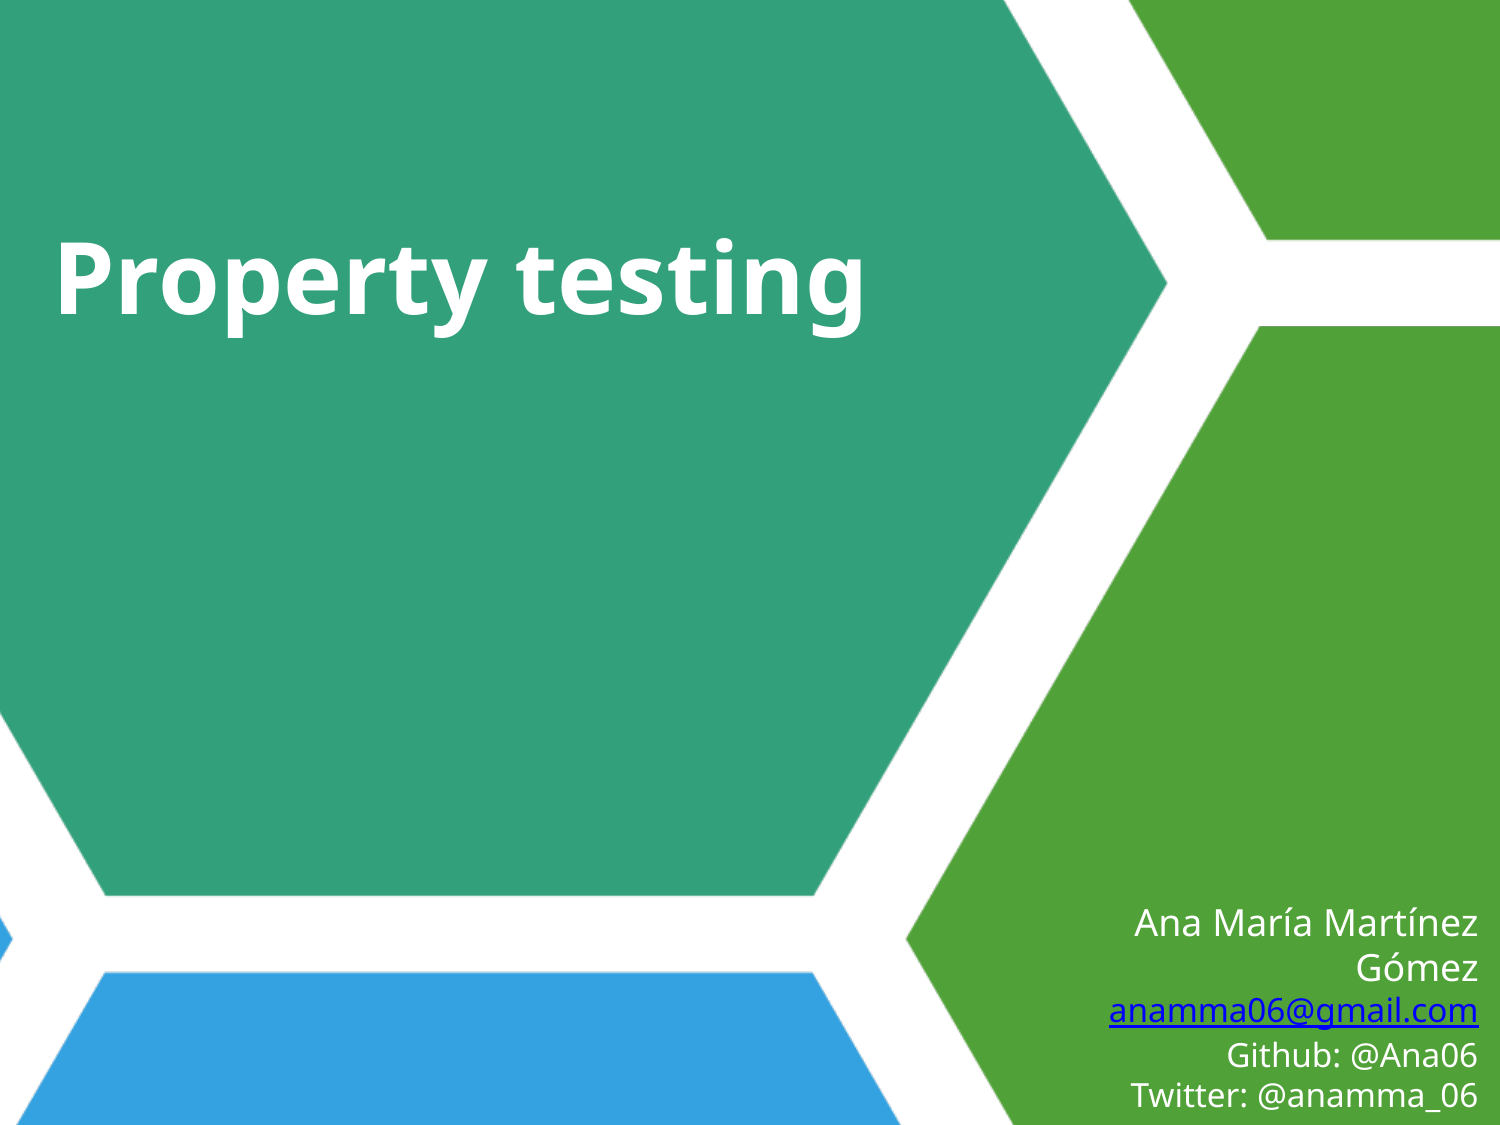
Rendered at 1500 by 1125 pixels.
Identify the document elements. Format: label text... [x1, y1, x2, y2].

text_box Ana María Martínez Gómez anamma06@gmail.com Github: @Ana06 Twitter: @anamma_06 [1000, 892, 1494, 1125]
picture [0, 0, 1500, 1125]
text_box Property testing [52, 147, 1099, 401]
